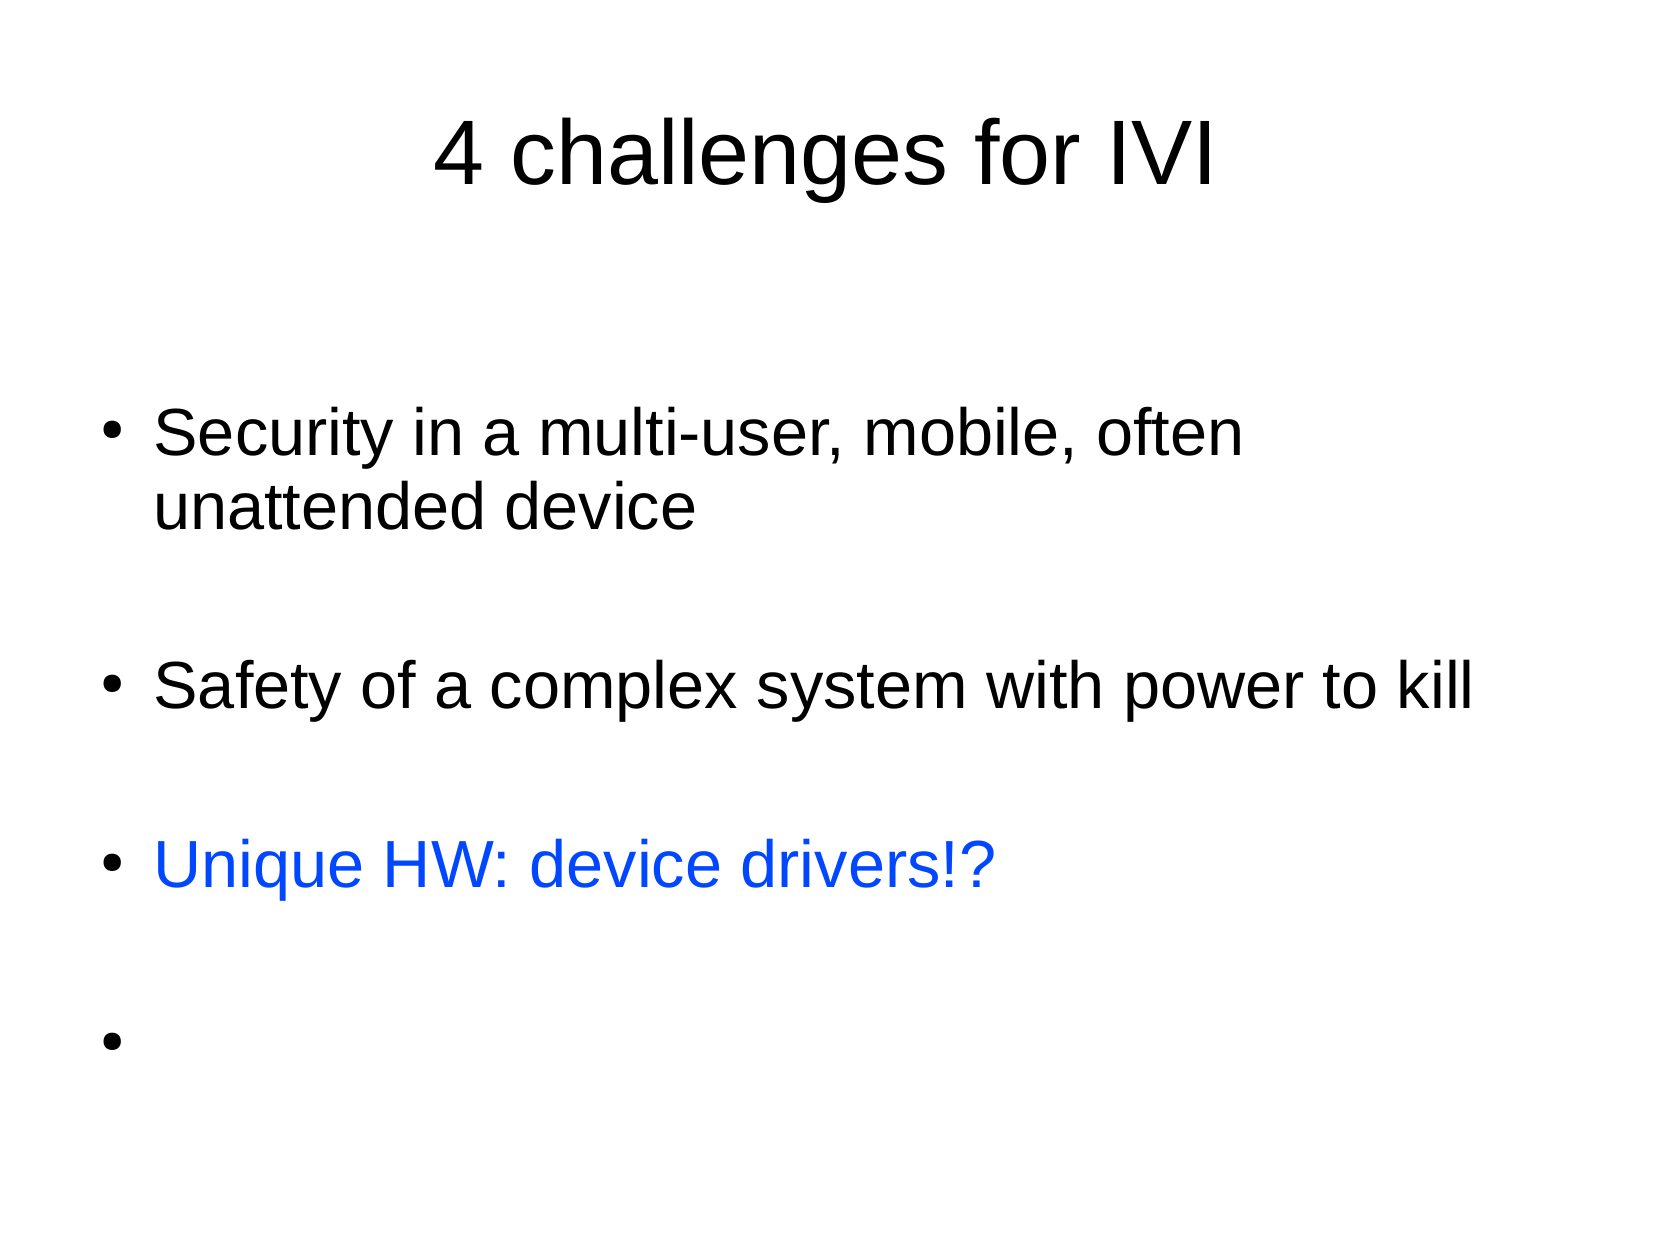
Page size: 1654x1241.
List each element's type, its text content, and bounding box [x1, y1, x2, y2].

list Security in a multi-user, mobile, often unattended device Safety of a complex system with power to kill Unique HW: device drivers!? [82, 290, 1571, 1109]
title 4 challenges for IVI [82, 49, 1571, 257]
